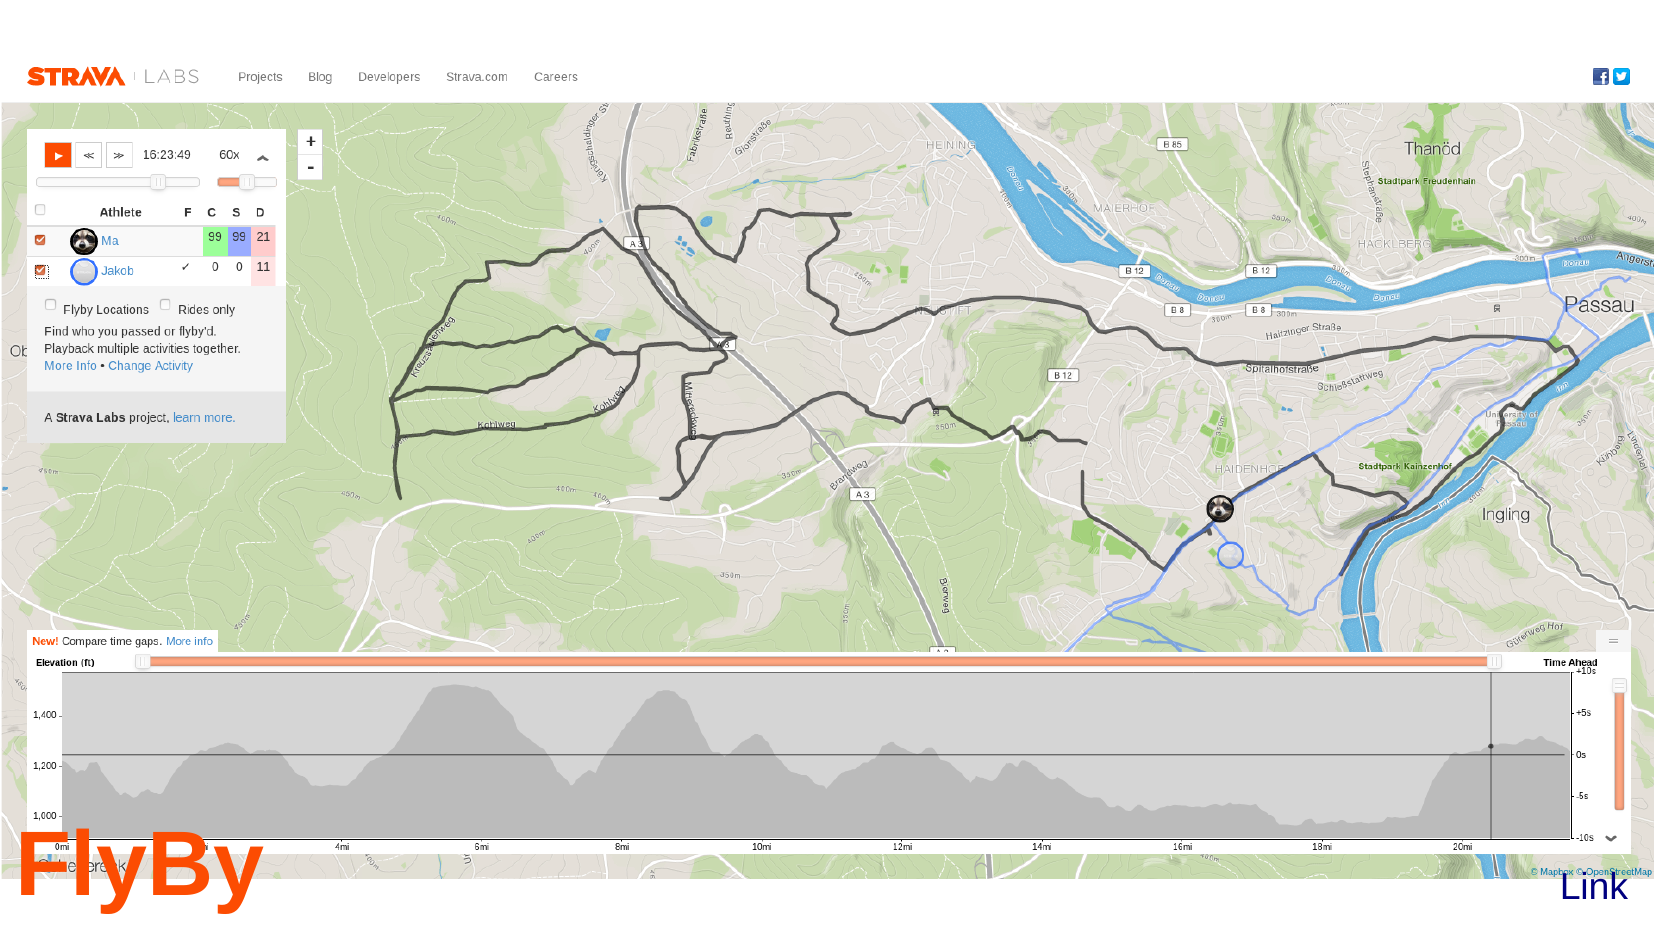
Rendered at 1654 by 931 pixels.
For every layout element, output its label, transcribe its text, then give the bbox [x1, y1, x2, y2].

picture [1, 51, 1654, 879]
text_box Link [1545, 858, 1644, 916]
title FlyBy [15, 780, 421, 916]
